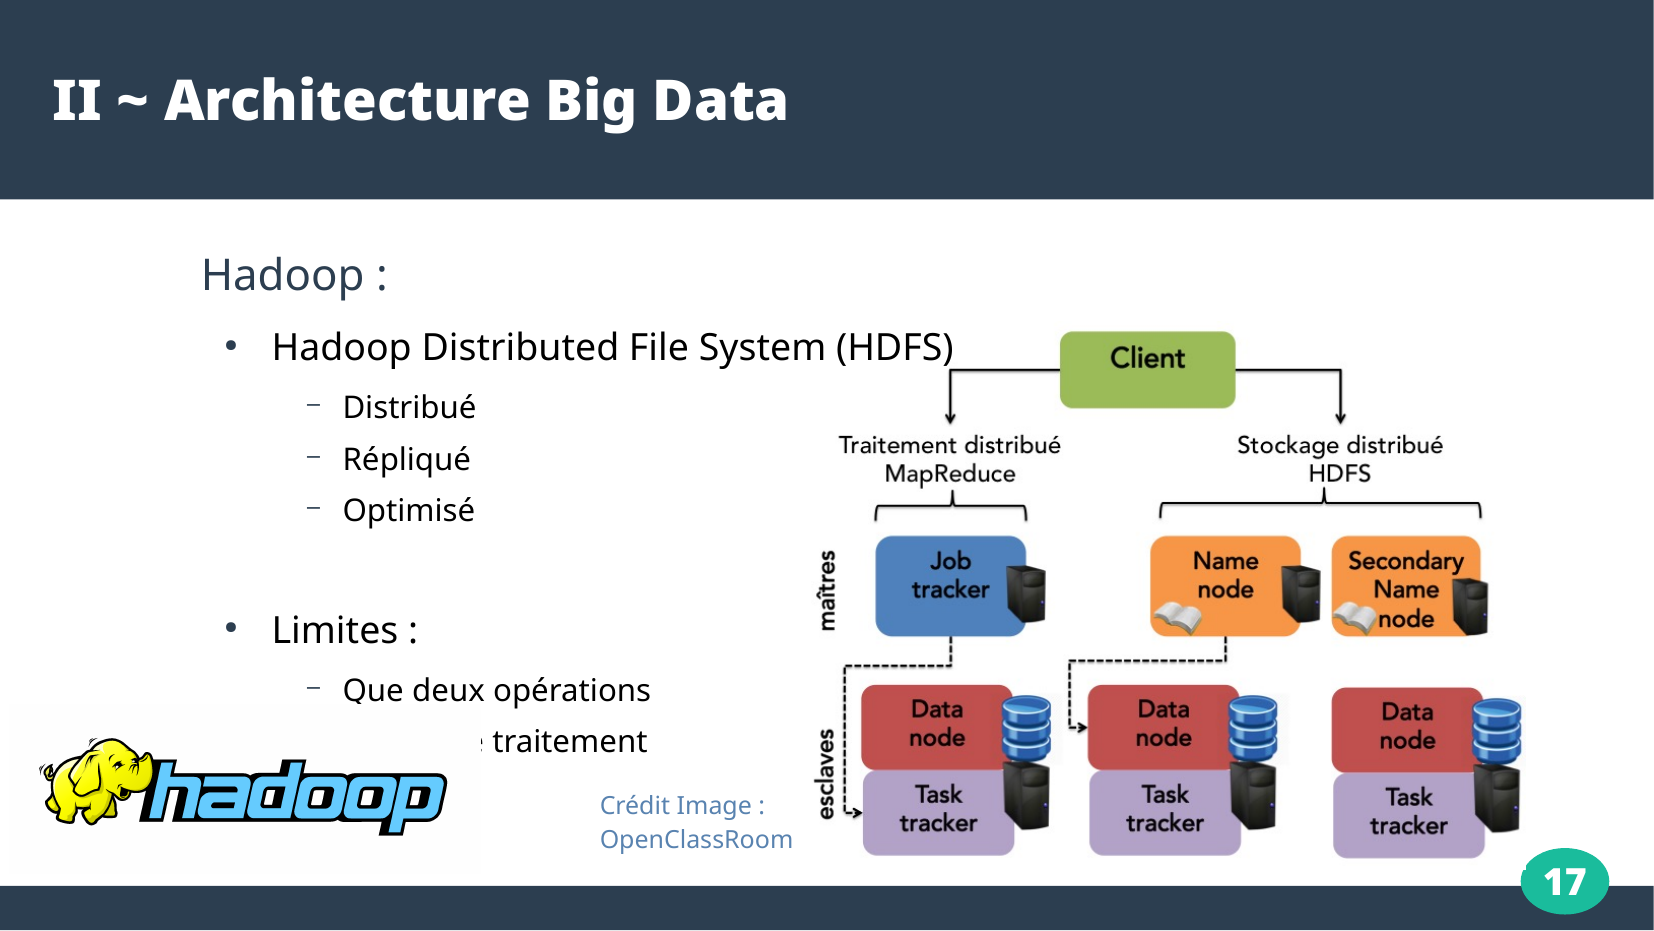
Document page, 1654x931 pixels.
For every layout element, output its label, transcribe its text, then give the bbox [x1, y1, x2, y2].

picture [856, 321, 1526, 871]
title II ~ Architecture Big Data [0, 39, 1621, 158]
text_box Crédit Image : OpenClassRoom [585, 780, 856, 886]
list Hadoop : Hadoop Distributed File System (HDFS) Distribué Répliqué Optimisé Limites : Que deux opérations Temps de traitement [59, 243, 1036, 864]
picture [9, 704, 481, 874]
